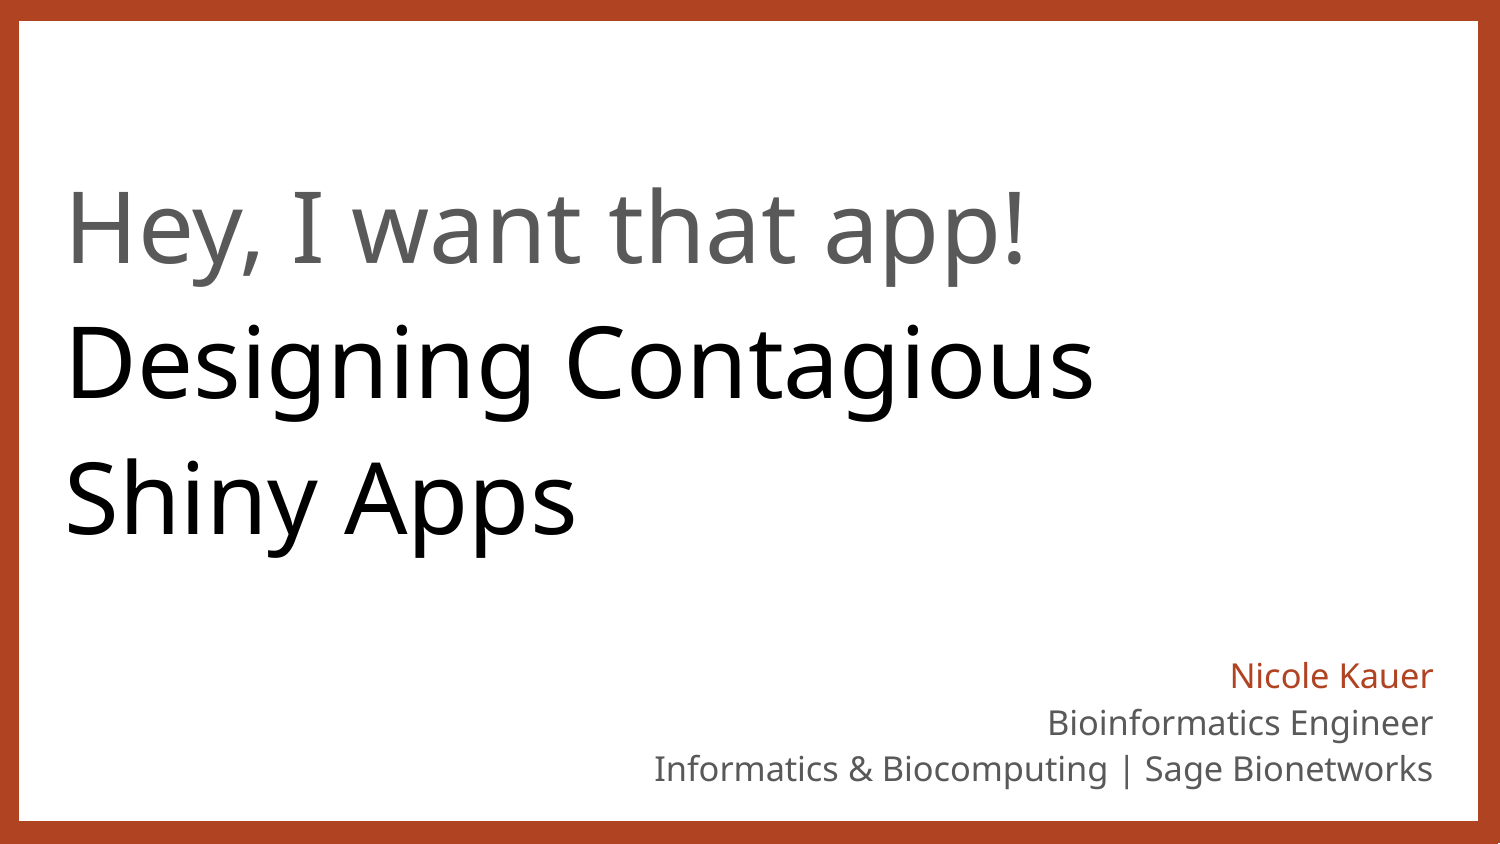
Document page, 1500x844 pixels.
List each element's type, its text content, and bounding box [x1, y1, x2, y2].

title Hey, I want that app! Designing Contagious Shiny Apps [49, 138, 1448, 579]
text_box [0, 0, 1500, 844]
subtitle Nicole Kauer Bioinformatics Engineer Informatics & Biocomputing | Sage Bionetworks [51, 637, 1449, 808]
